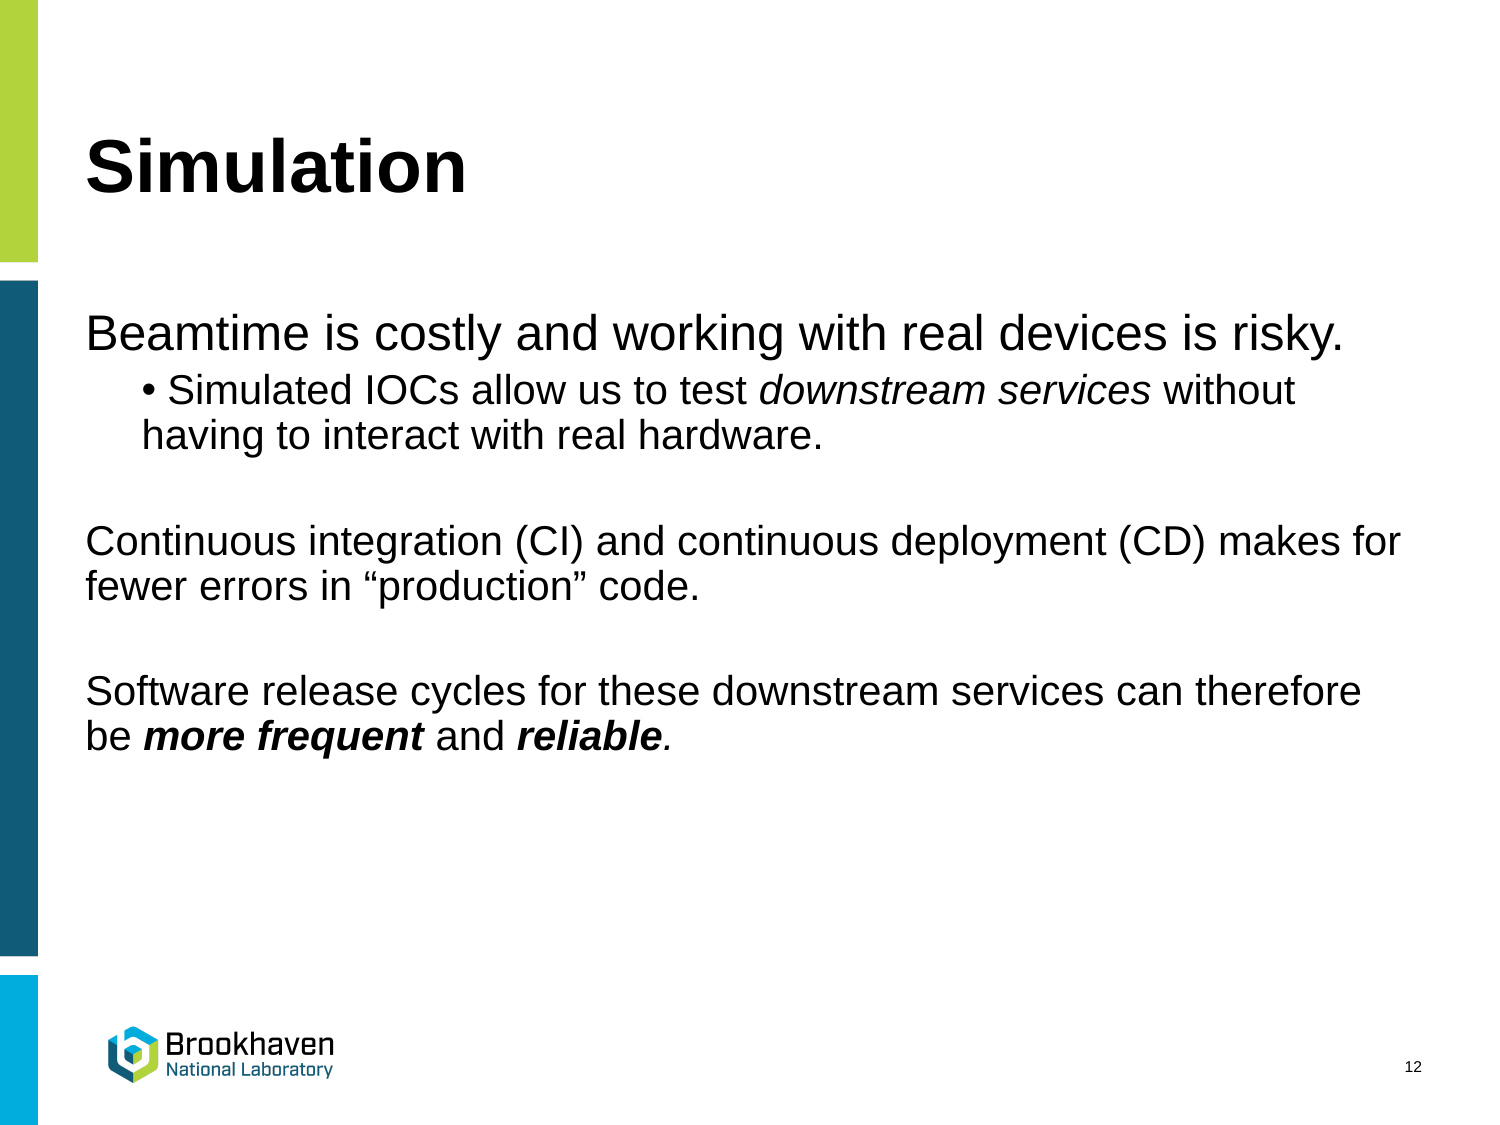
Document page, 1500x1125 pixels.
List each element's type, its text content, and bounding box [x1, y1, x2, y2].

slide_number <number> [1376, 1036, 1430, 1097]
list Beamtime is costly and working with real devices is risky. Simulated IOCs allow us to test downstream services without having to interact with real hardware. Continuous integration (CI) and continuous deployment (CD) makes for fewer errors in “production” code. Software release cycles for these downstream services can therefore be more frequent and reliable. [70, 299, 1430, 990]
title Simulation [70, 59, 1430, 278]
picture [0, 0, 1500, 1125]
